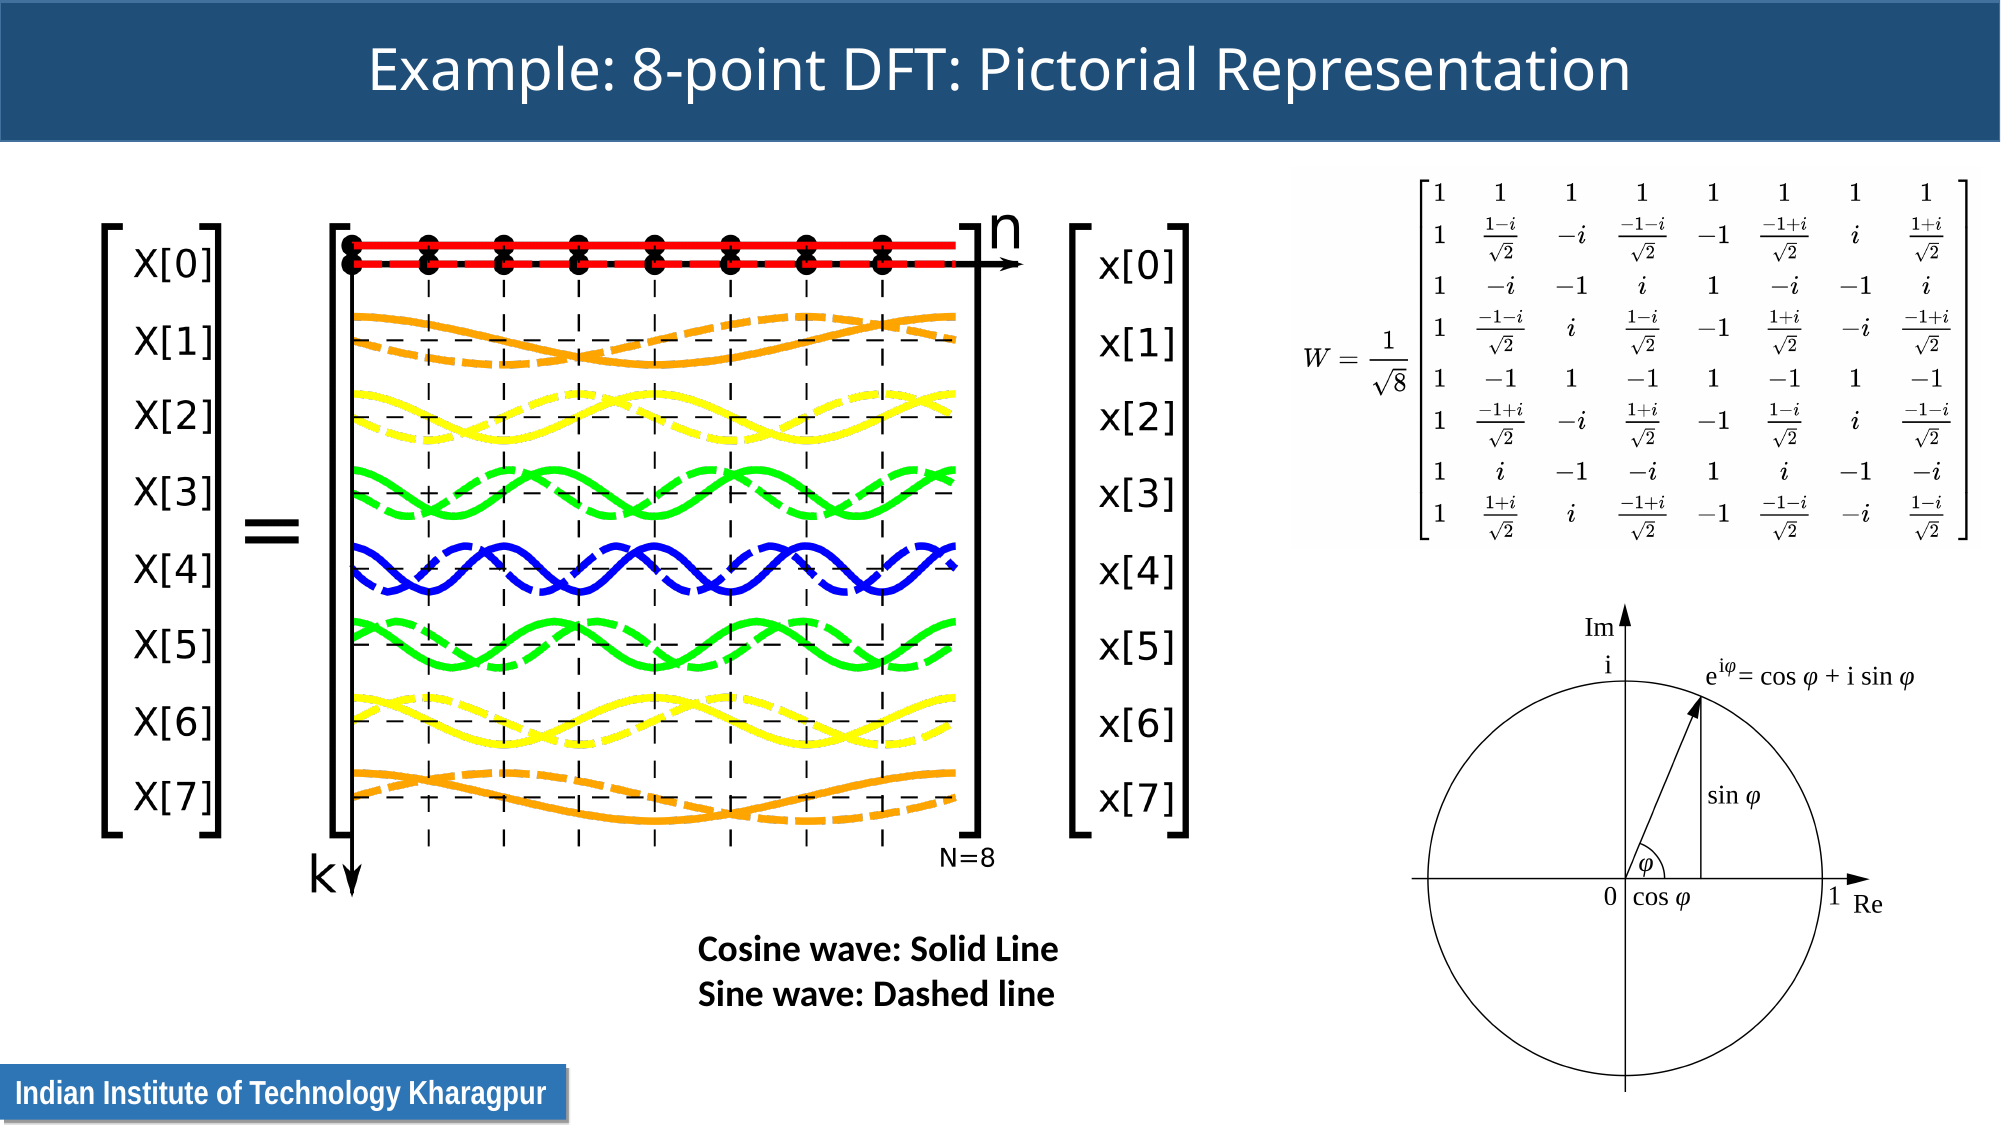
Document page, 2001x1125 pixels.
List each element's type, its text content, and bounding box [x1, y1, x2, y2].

picture [20, 189, 1289, 917]
title Example: 8-point DFT: Pictorial Representation [0, 1, 2000, 141]
text_box Cosine wave: Solid Line Sine wave: Dashed line [683, 916, 1134, 1023]
picture [1291, 166, 1981, 549]
picture [1410, 600, 1917, 1107]
